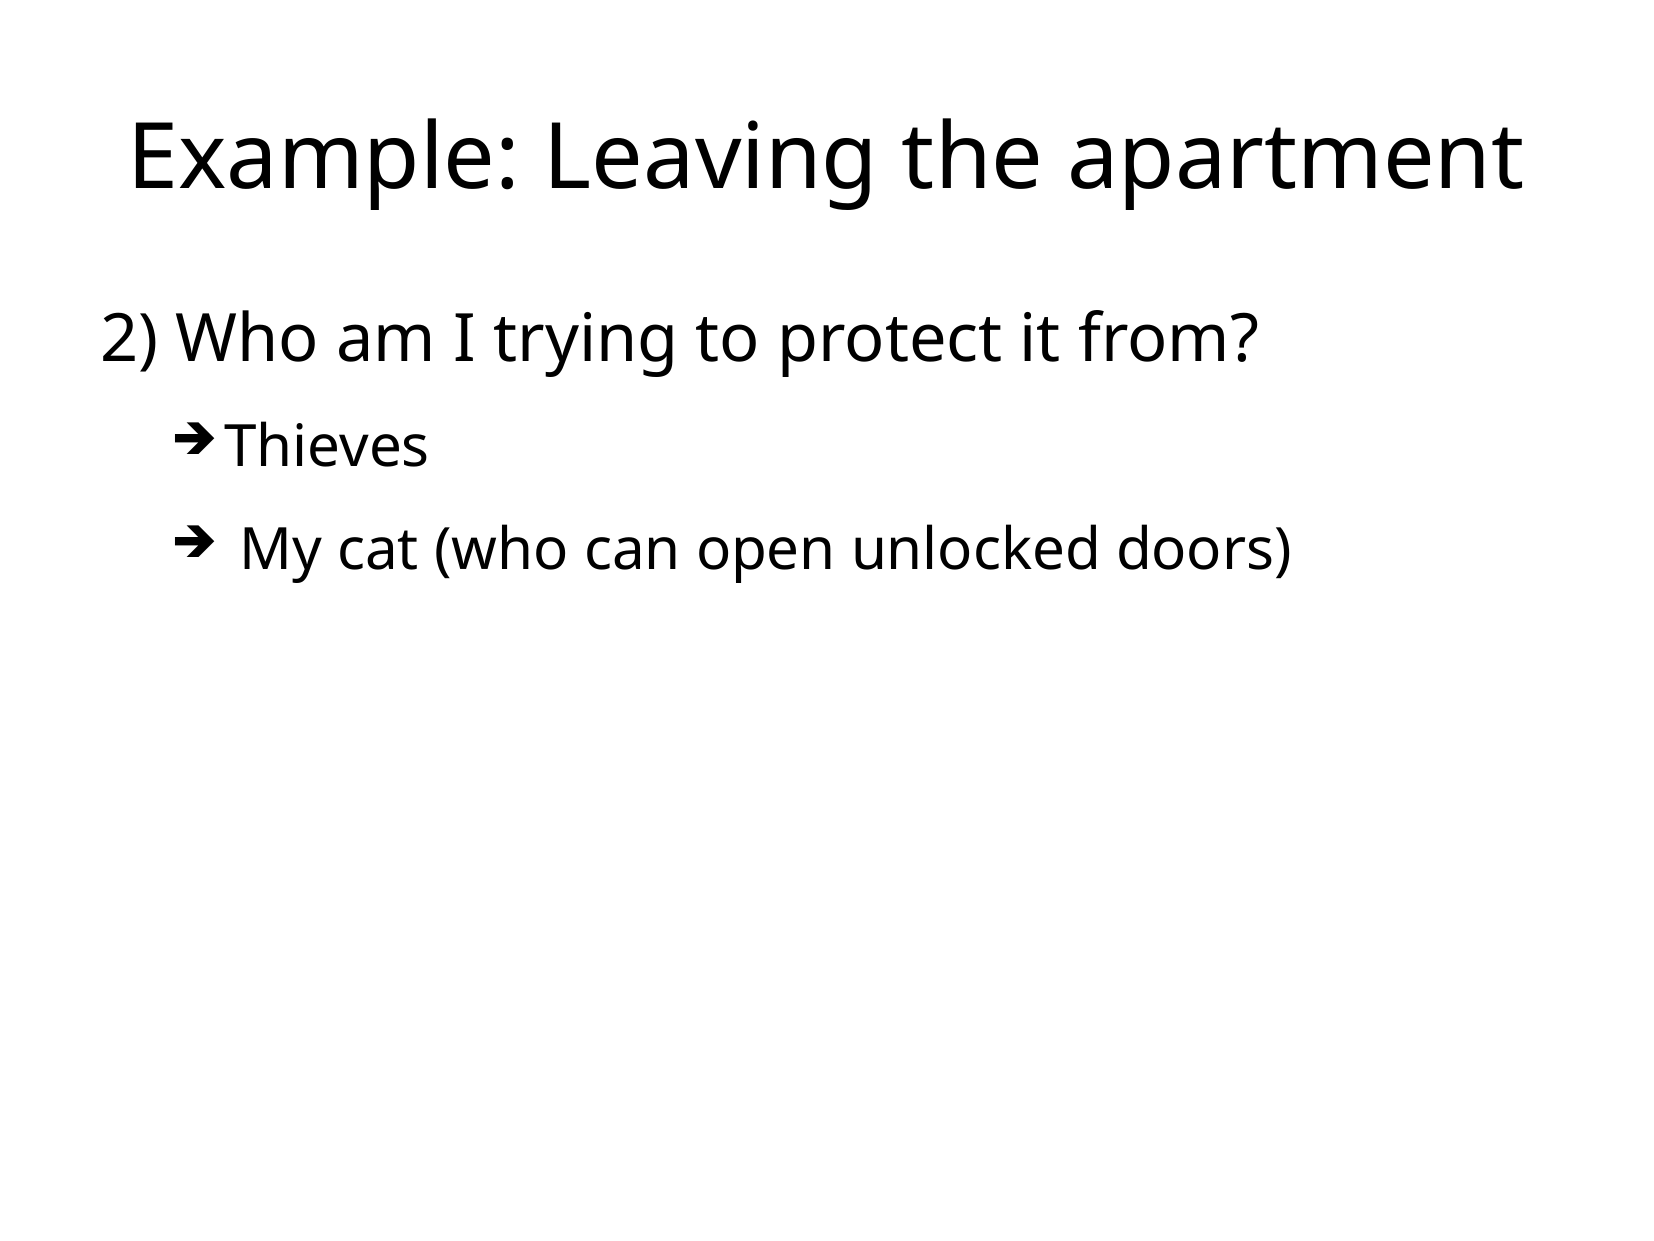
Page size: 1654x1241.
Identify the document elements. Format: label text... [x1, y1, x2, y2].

title Example: Leaving the apartment [82, 49, 1571, 257]
list Who am I trying to protect it from? Thieves My cat (who can open unlocked doors) [82, 290, 1571, 1010]
